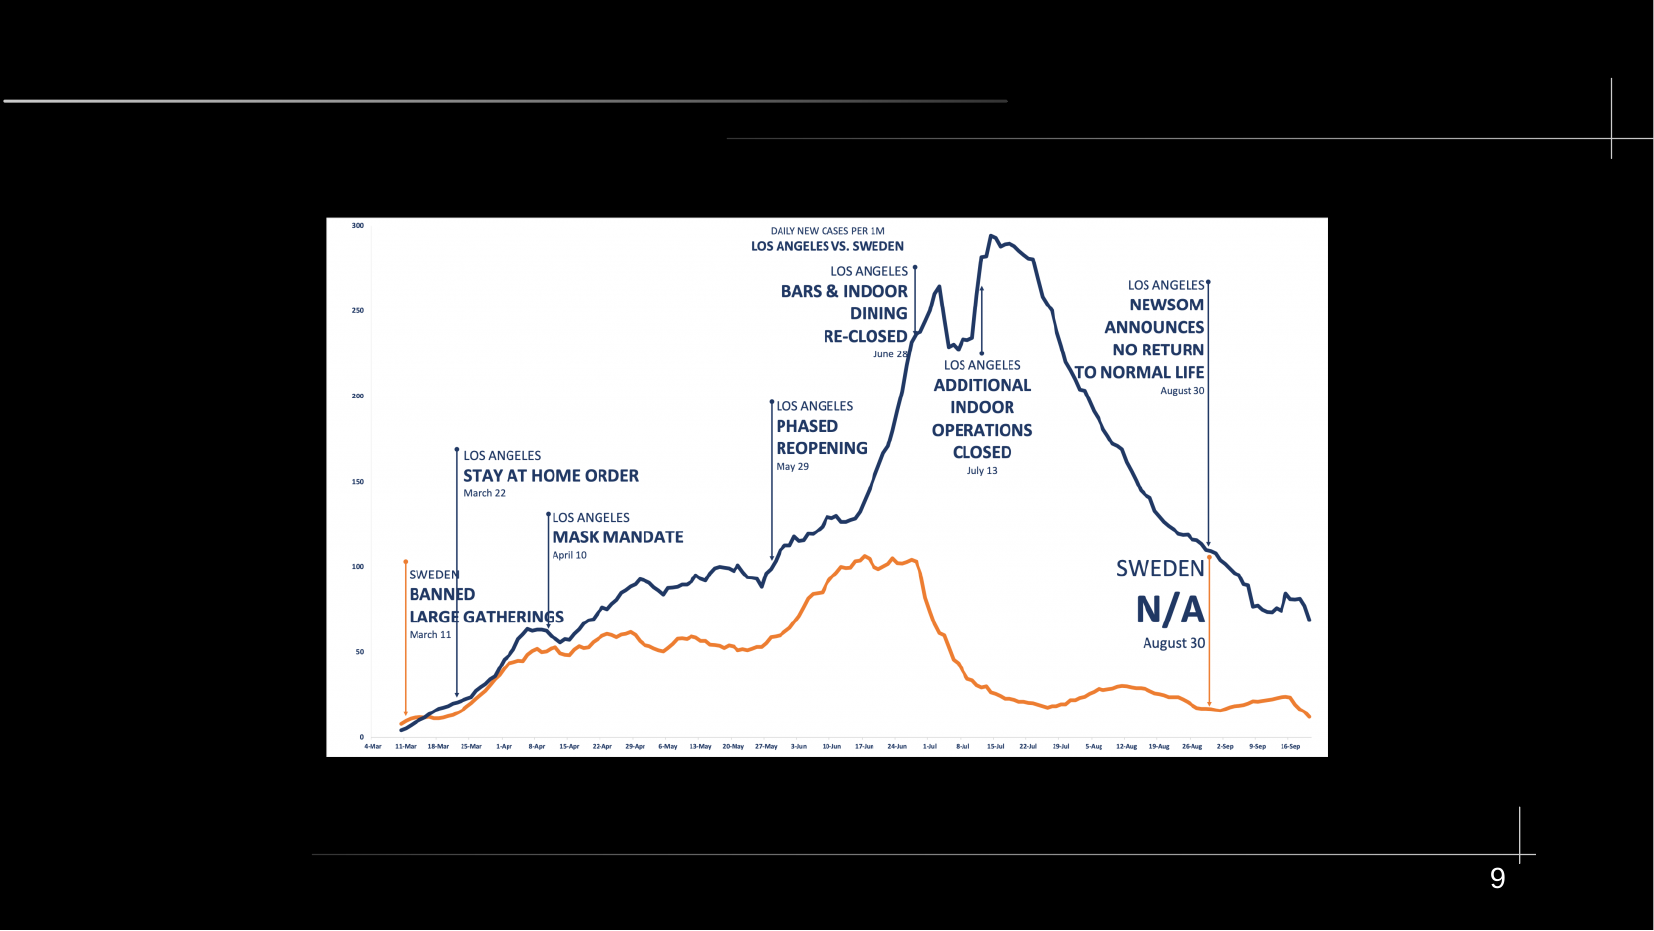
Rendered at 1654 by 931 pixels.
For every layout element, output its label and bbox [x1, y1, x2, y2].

picture [326, 217, 1328, 758]
